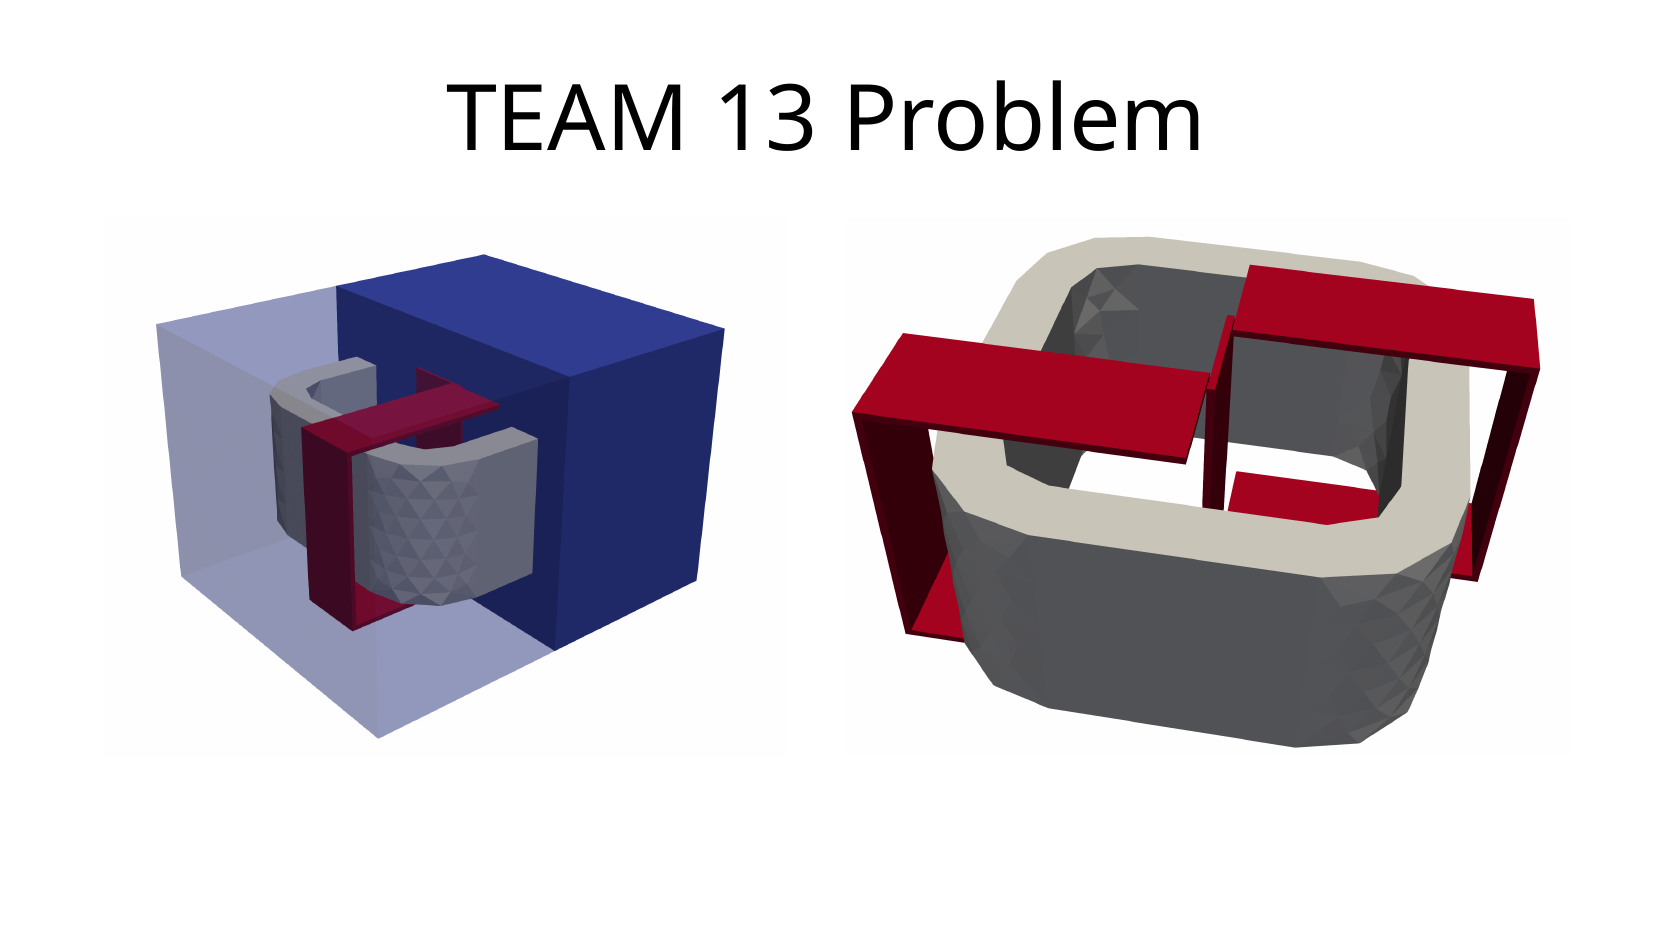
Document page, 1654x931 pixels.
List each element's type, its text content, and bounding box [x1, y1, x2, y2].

title TEAM 13 Problem [82, 37, 1571, 193]
picture [104, 217, 787, 758]
picture [845, 218, 1572, 757]
